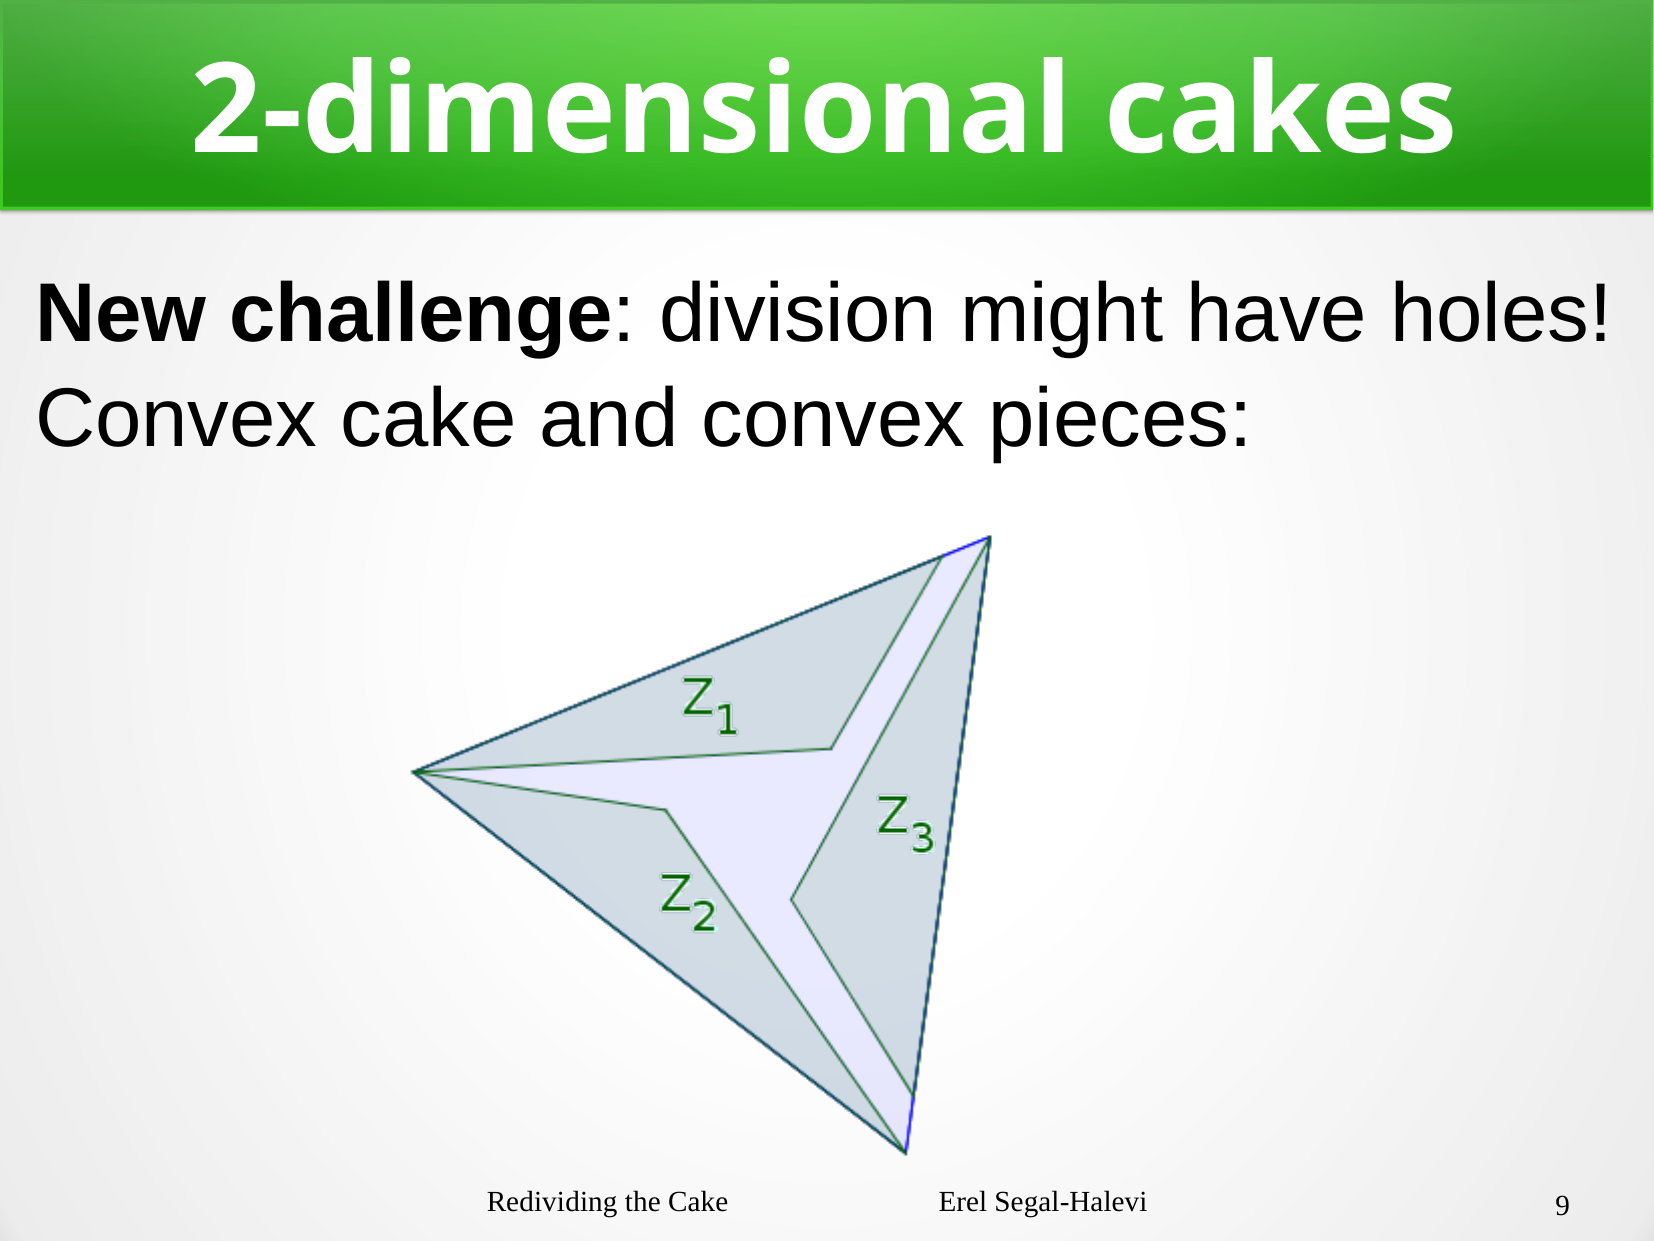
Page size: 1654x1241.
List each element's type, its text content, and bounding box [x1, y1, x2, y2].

title 2-dimensional cakes [15, 0, 1636, 208]
picture [347, 492, 1036, 1201]
text_box New challenge: division might have holes! Convex cake and convex pieces: [20, 259, 1654, 472]
